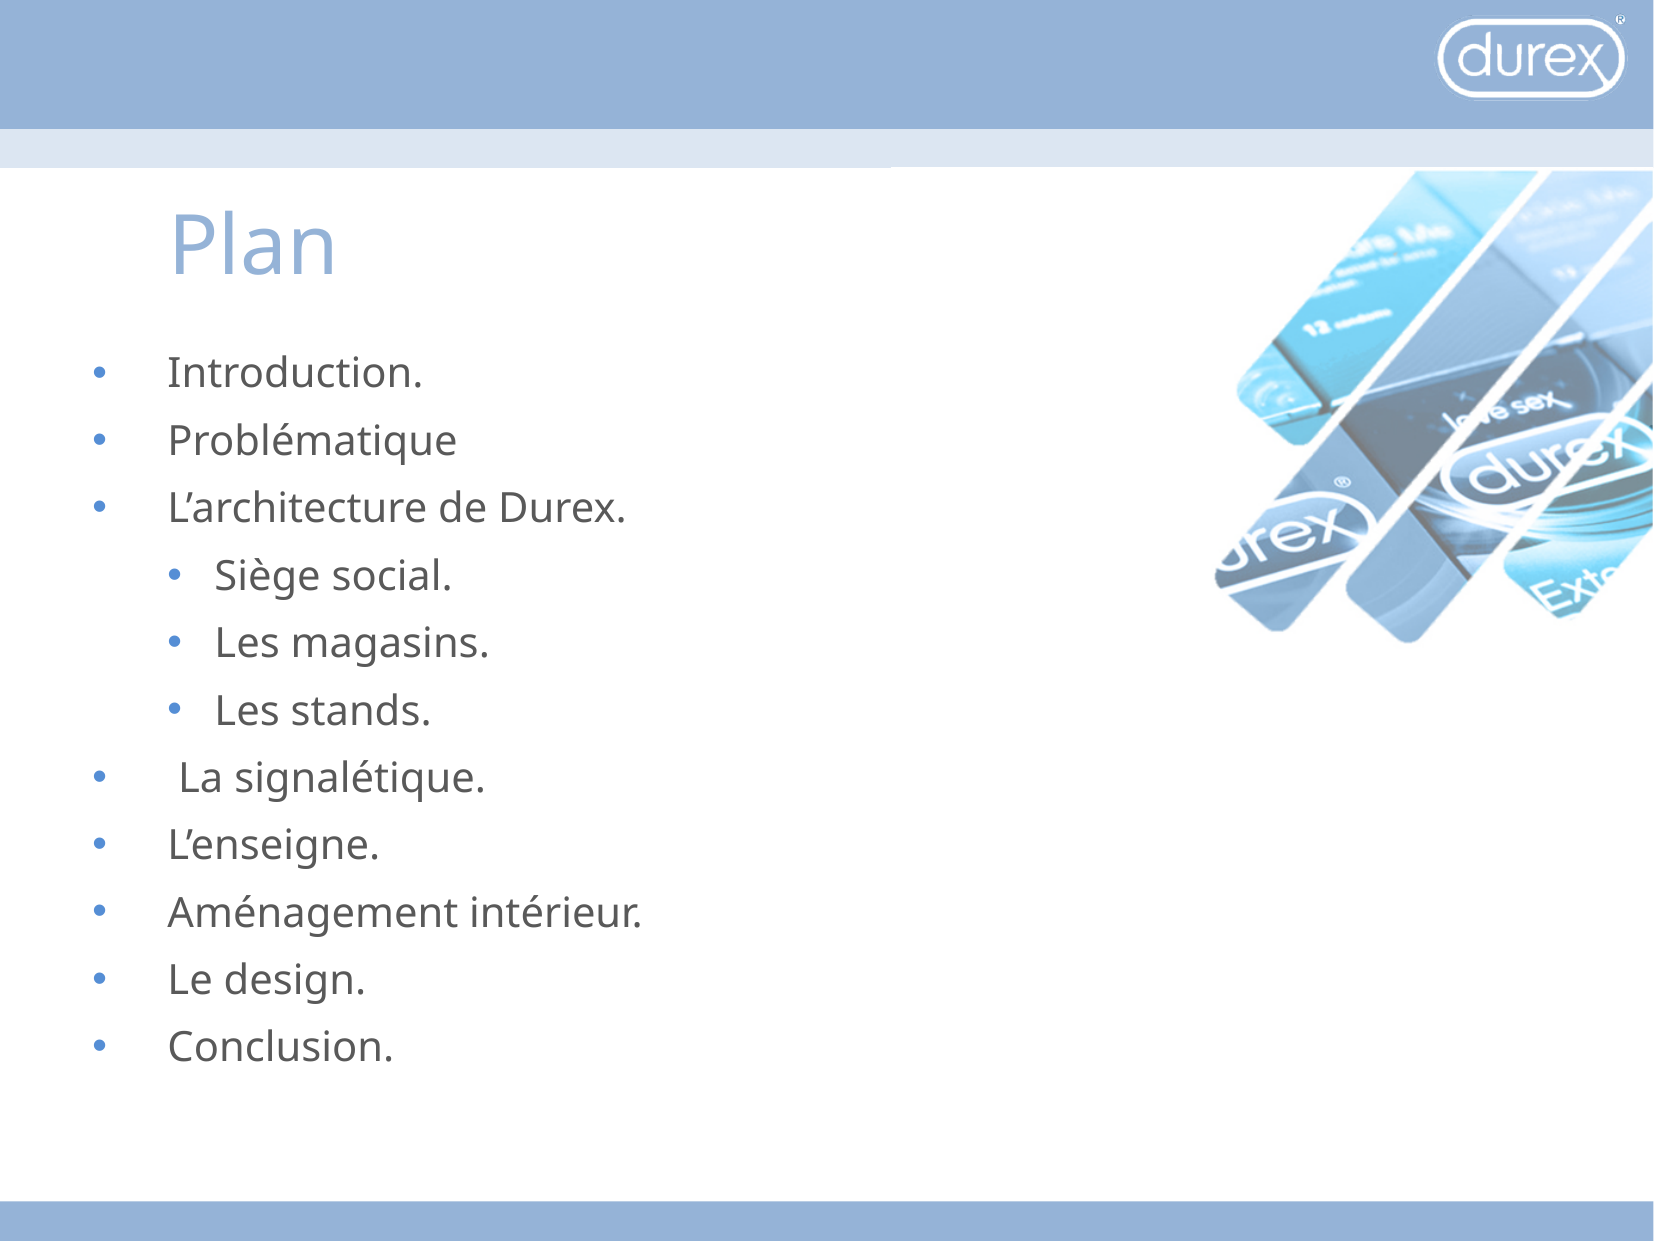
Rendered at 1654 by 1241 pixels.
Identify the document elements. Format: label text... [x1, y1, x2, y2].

title Plan [64, 180, 443, 302]
text_box [0, 0, 1654, 168]
text_box [0, 1201, 1654, 1241]
picture [1433, 12, 1628, 101]
picture [891, 167, 1654, 743]
list Introduction. Problématique L’architecture de Durex. Siège social. Les magasins. Les stands. La signalétique. L’enseigne. Aménagement intérieur. Le design. Conclusion. [77, 335, 1550, 1189]
